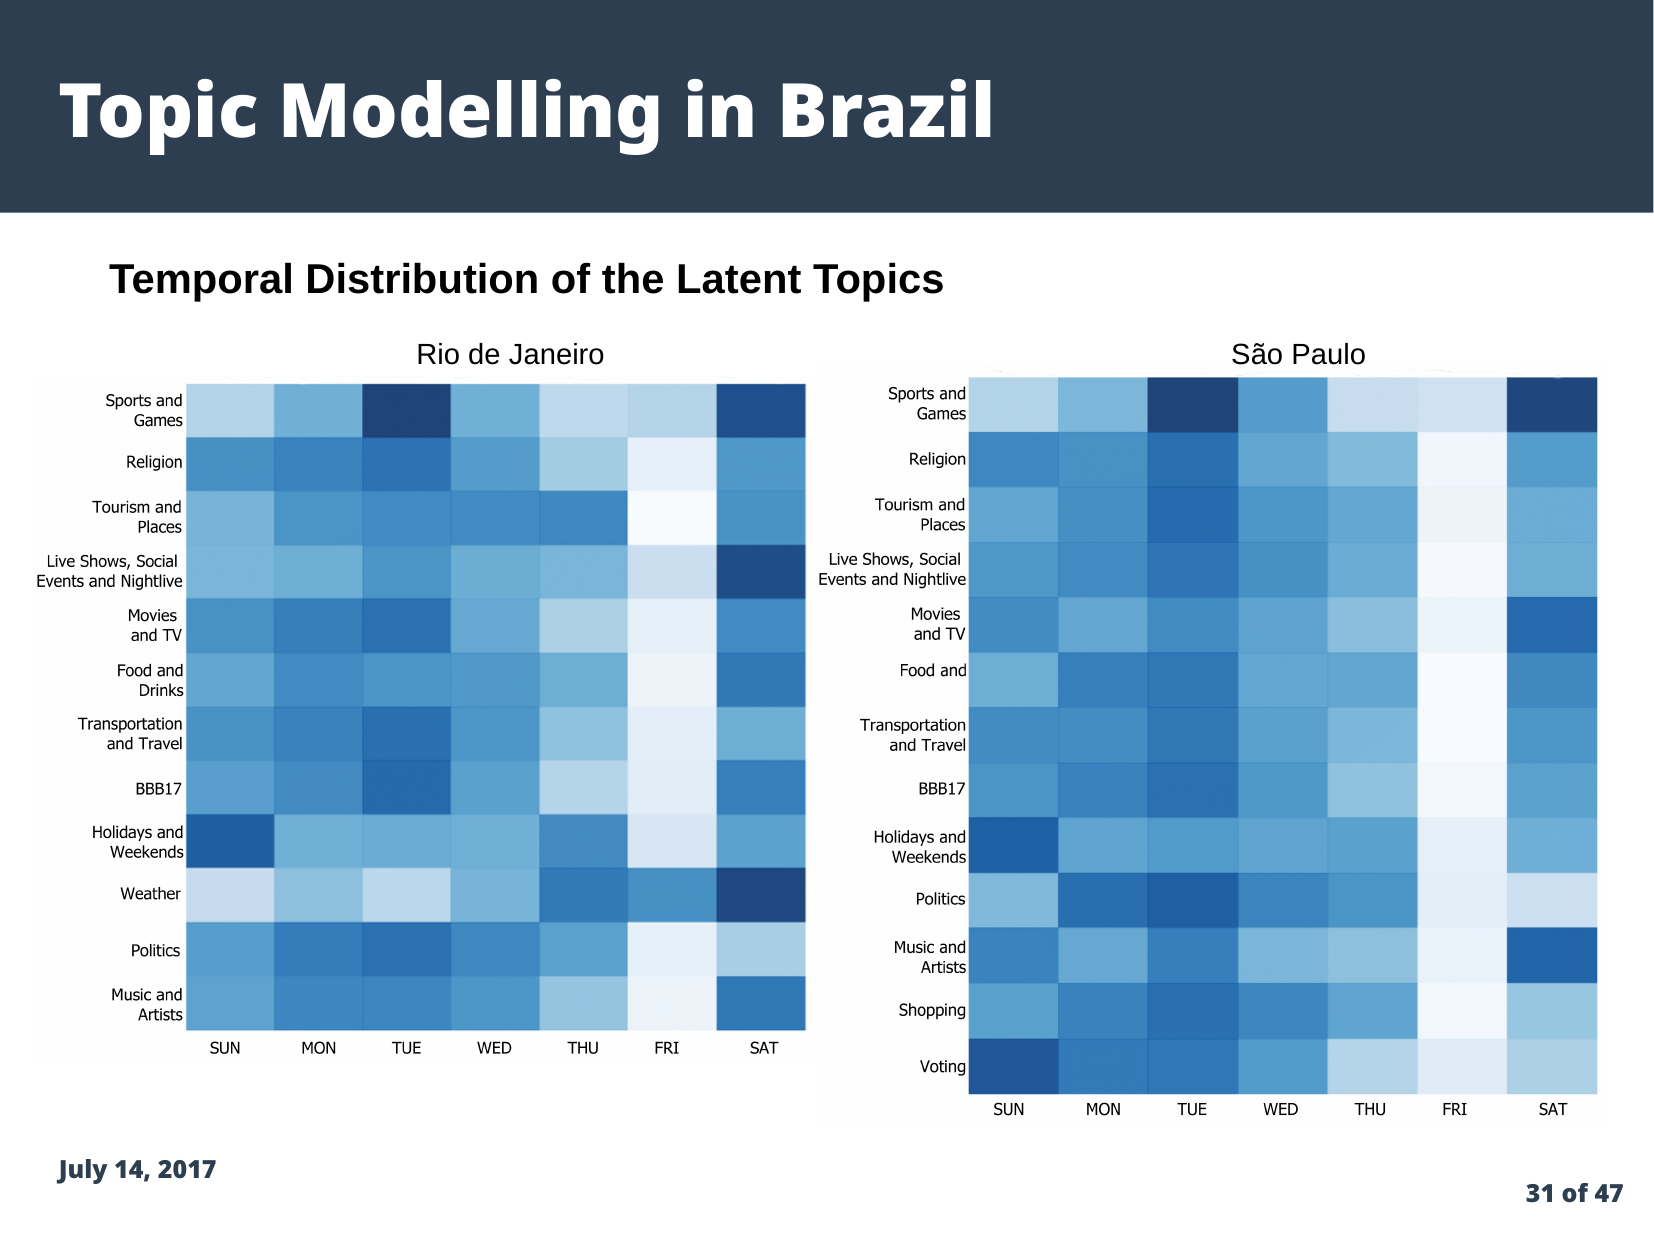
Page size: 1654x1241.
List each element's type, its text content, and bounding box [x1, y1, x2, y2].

title Topic Modelling in Brazil [59, 29, 1595, 187]
picture [35, 376, 812, 1063]
text_box Rio de Janeiro [401, 330, 626, 390]
text_box São Paulo [1216, 330, 1406, 378]
text_box Temporal Distribution of the Latent Topics [59, 248, 981, 319]
picture [816, 363, 1607, 1123]
